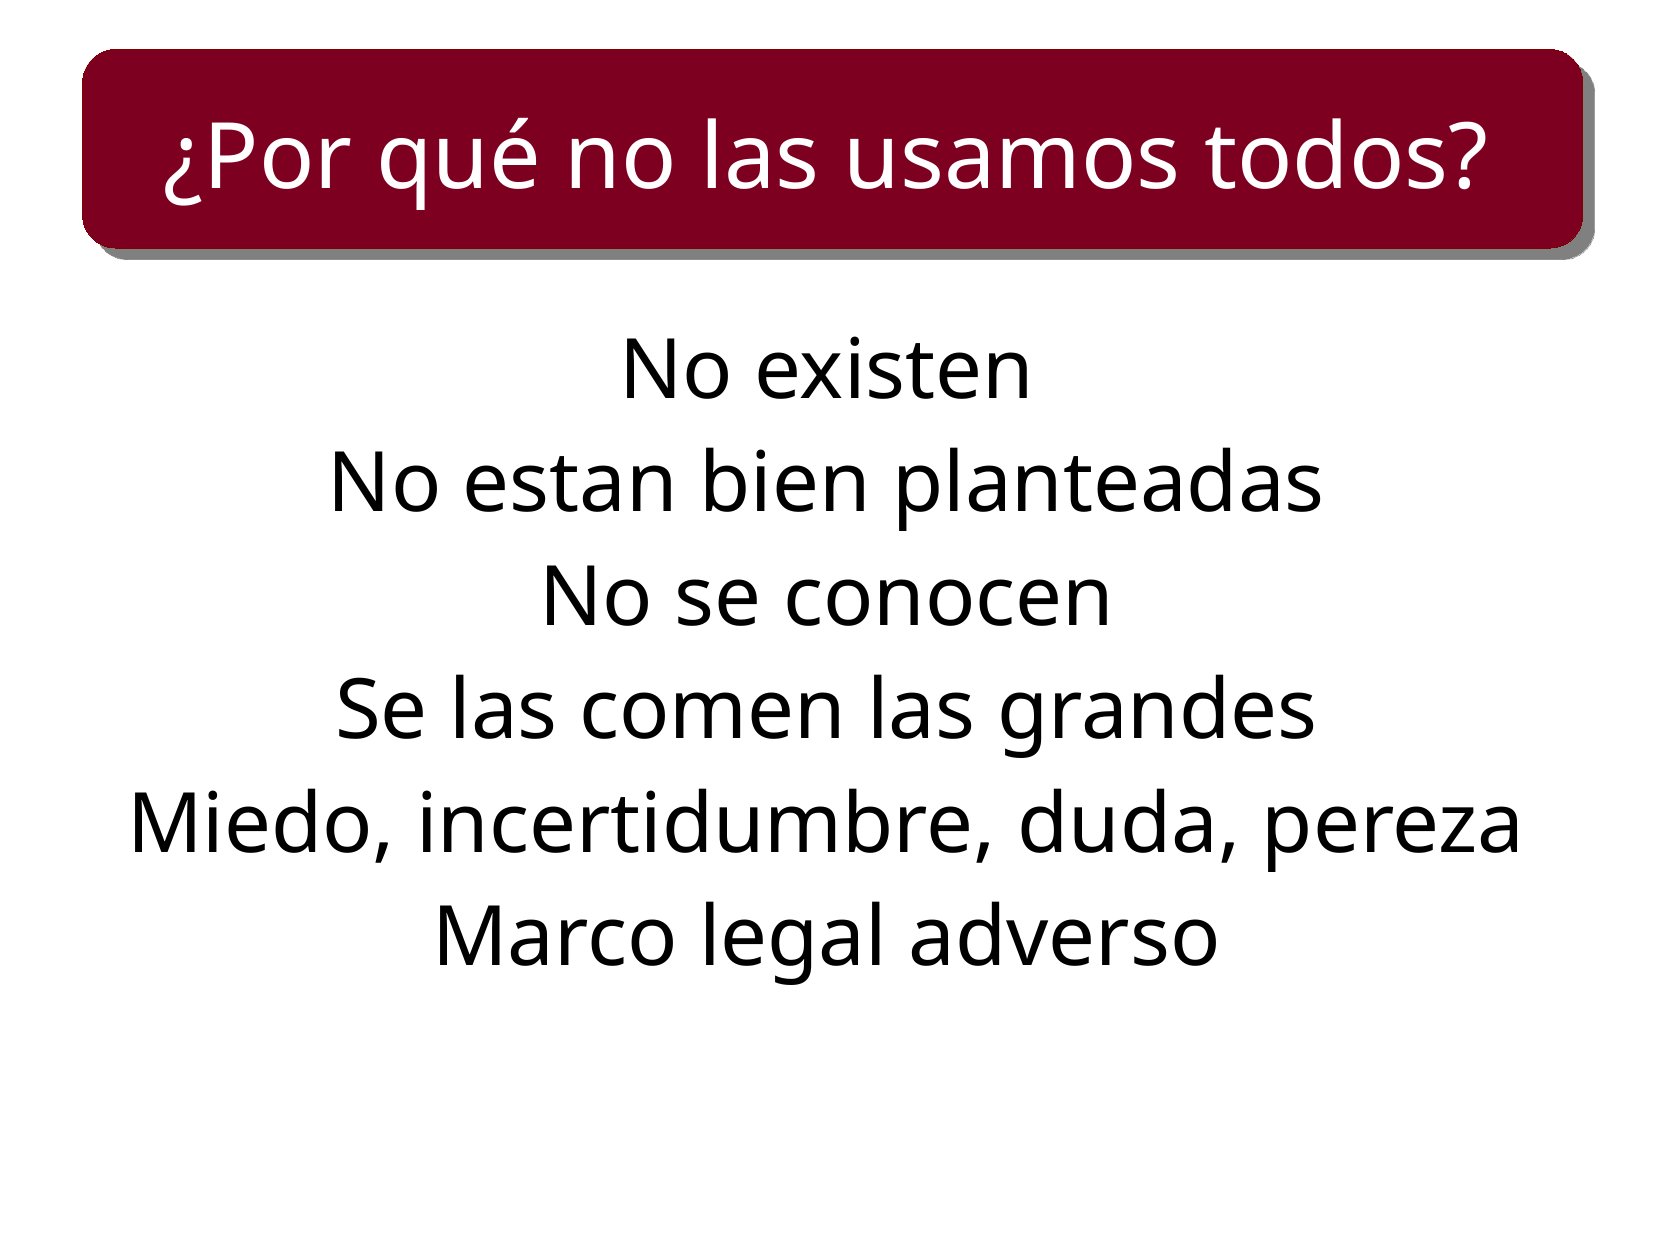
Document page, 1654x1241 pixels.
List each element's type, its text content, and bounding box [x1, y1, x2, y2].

title ¿Por qué no las usamos todos? [82, 49, 1571, 257]
subtitle No existen No estan bien planteadas No se conocen Se las comen las grandes Miedo, incertidumbre, duda, pereza Marco legal adverso [82, 290, 1571, 1010]
